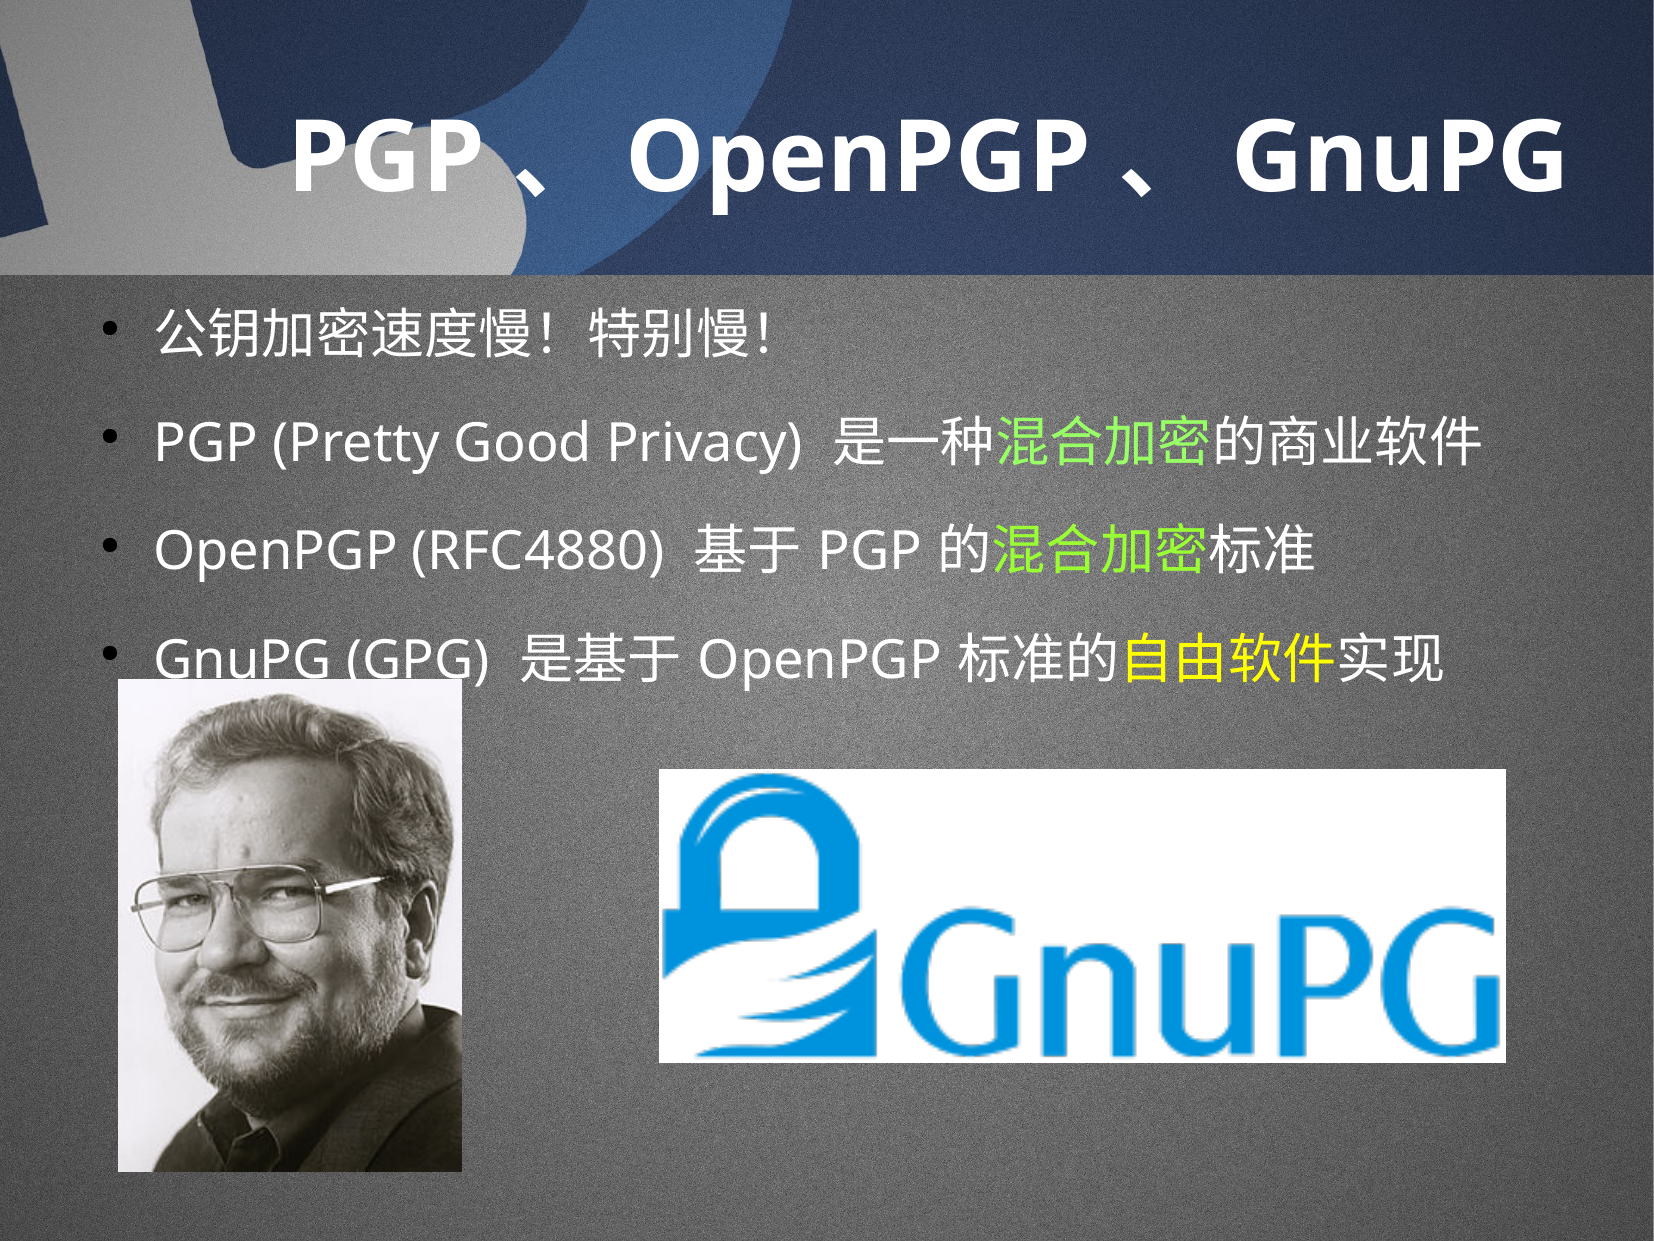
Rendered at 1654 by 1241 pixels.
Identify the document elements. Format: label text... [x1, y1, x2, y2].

title PGP、OpenPGP、GnuPG [82, 49, 1571, 257]
list 公钥加密速度慢！特别慢！ PGP (Pretty Good Privacy) 是一种混合加密的商业软件 OpenPGP (RFC4880) 基于PGP的混合加密标准 GnuPG (GPG) 是基于OpenPGP标准的自由软件实现 [82, 290, 1571, 1109]
picture [0, 0, 1654, 1241]
